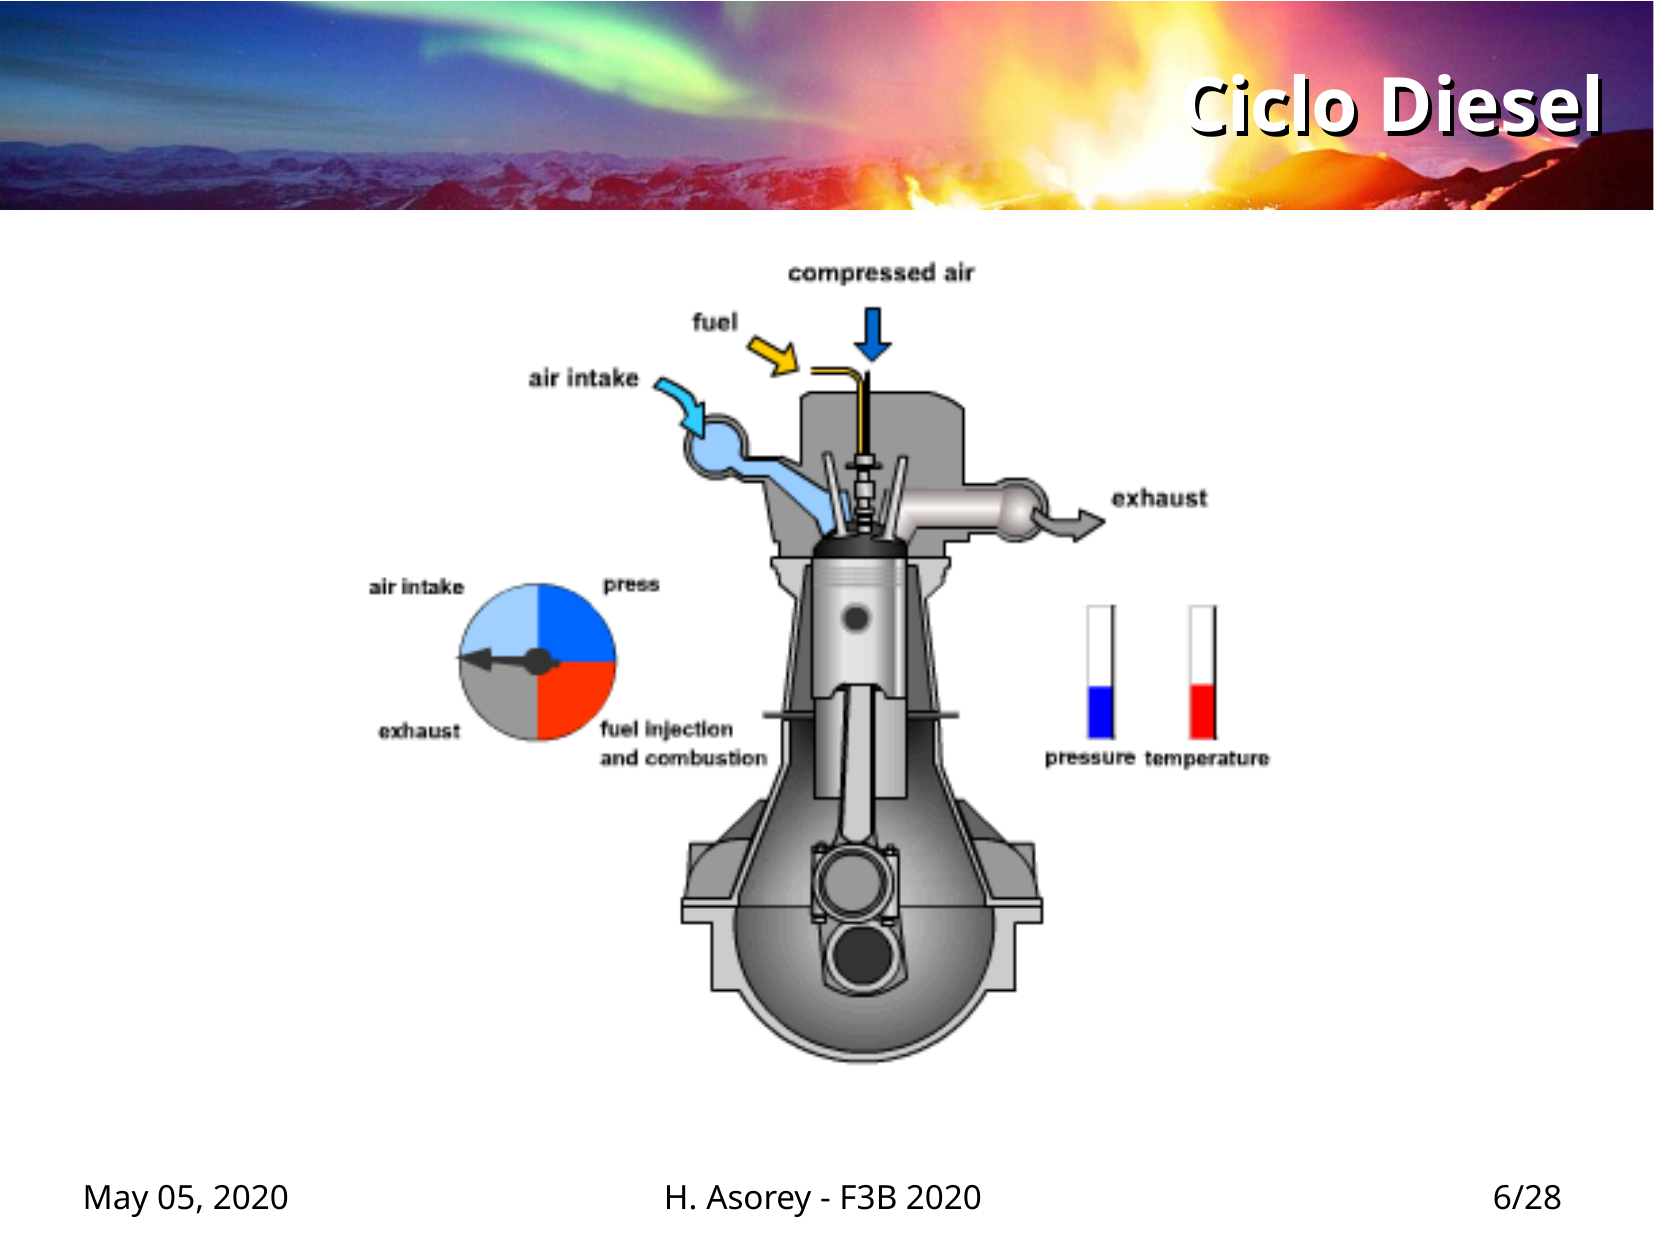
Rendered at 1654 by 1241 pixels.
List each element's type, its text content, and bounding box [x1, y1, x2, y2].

title Ciclo Diesel [45, 15, 1606, 191]
picture [0, 1, 1654, 210]
picture [284, 254, 1366, 1156]
